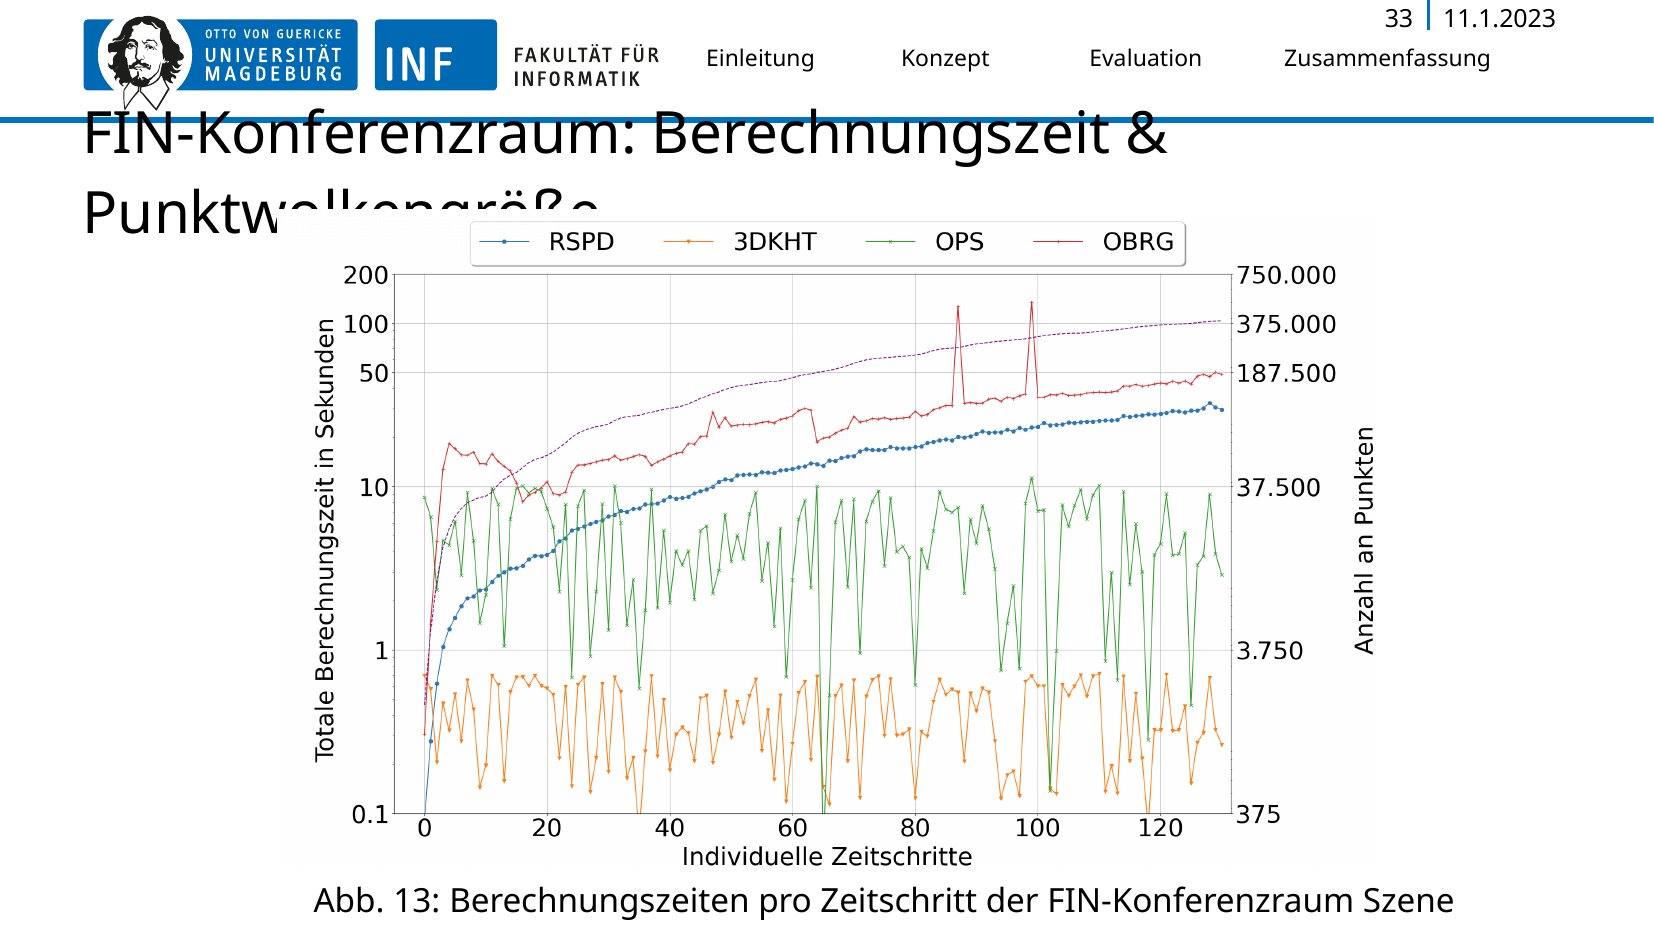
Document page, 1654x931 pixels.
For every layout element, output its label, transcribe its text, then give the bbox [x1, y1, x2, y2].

picture [277, 209, 1377, 871]
title FIN-Konferenzraum: Berechnungszeit & Punktwolkengröße [82, 102, 1654, 240]
text_box Abb. 13: Berechnungszeiten pro Zeitschritt der FIN-Konferenzraum Szene [255, 870, 1516, 929]
